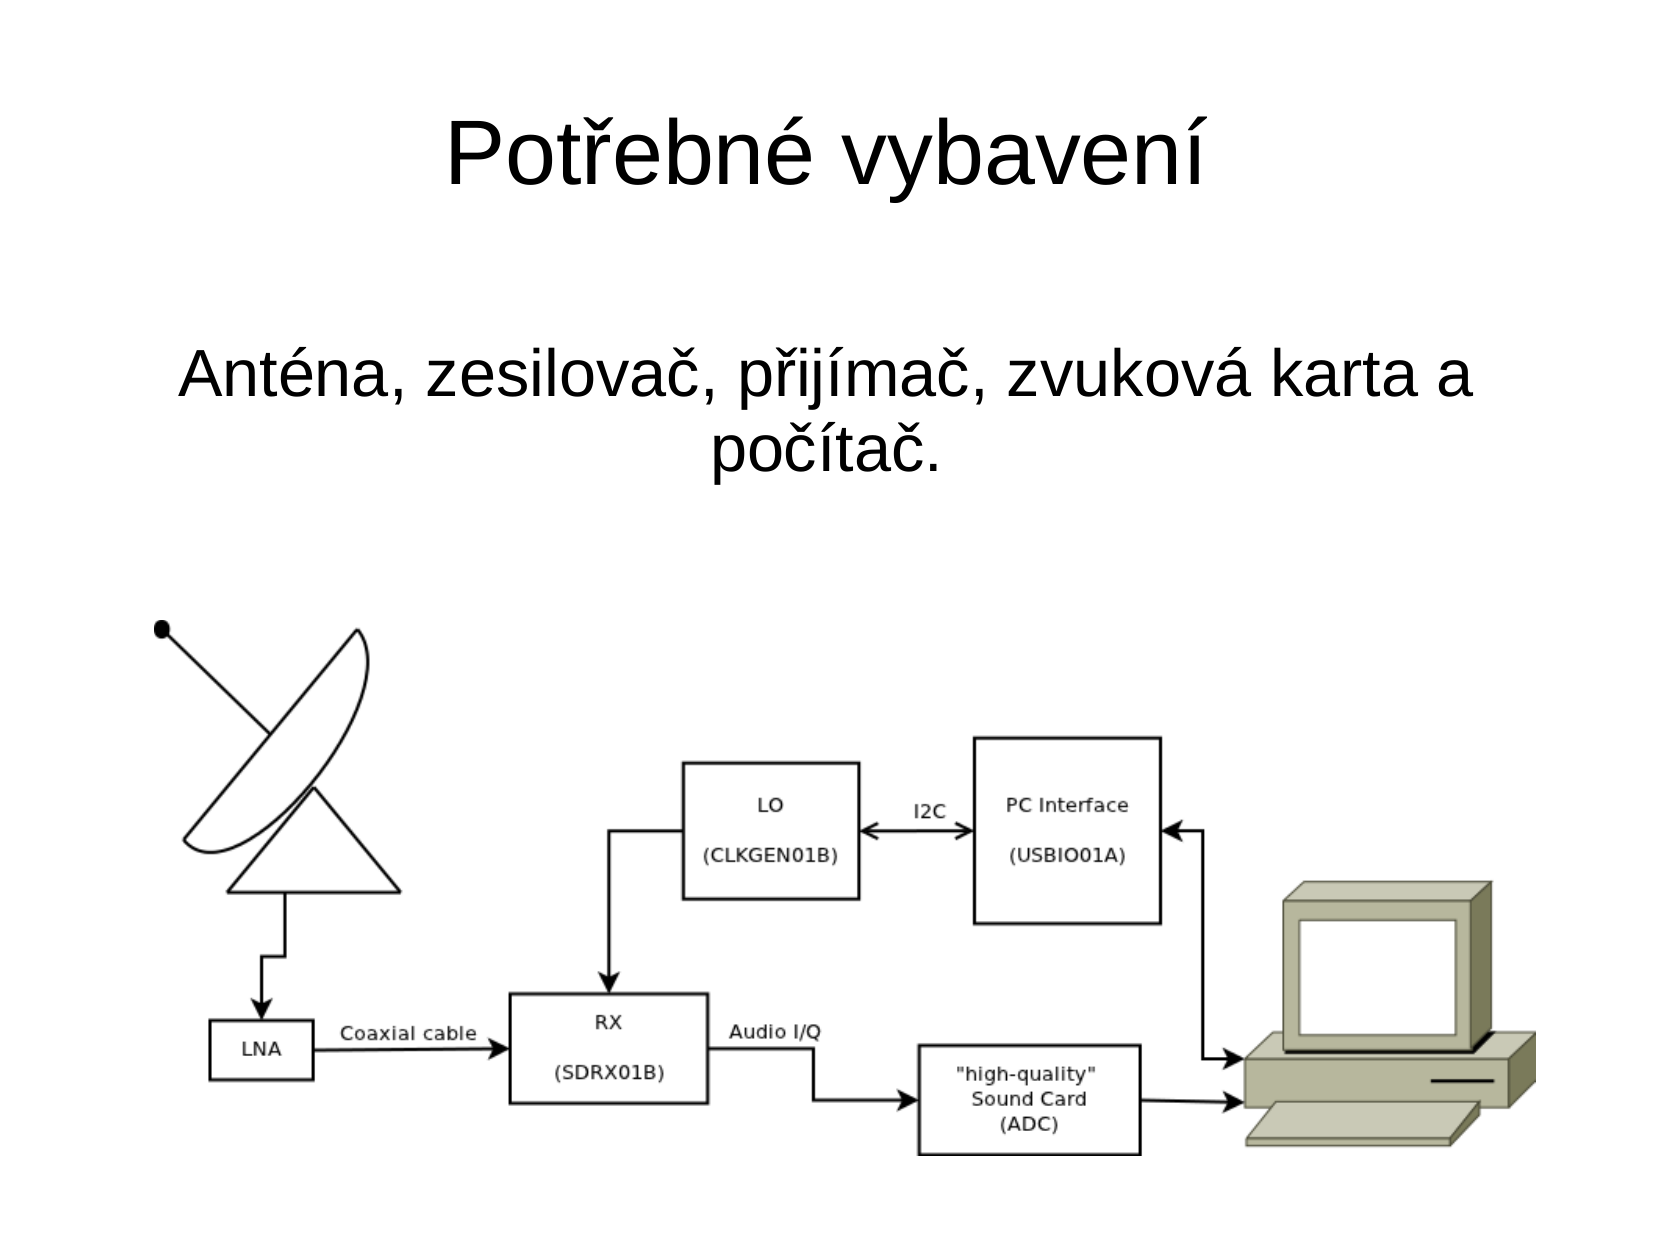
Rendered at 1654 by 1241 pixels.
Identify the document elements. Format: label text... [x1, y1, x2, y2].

picture [154, 620, 1536, 1156]
subtitle Anténa, zesilovač, přijímač, zvuková karta a počítač. [82, 290, 1571, 532]
title Potřebné vybavení [82, 49, 1571, 257]
